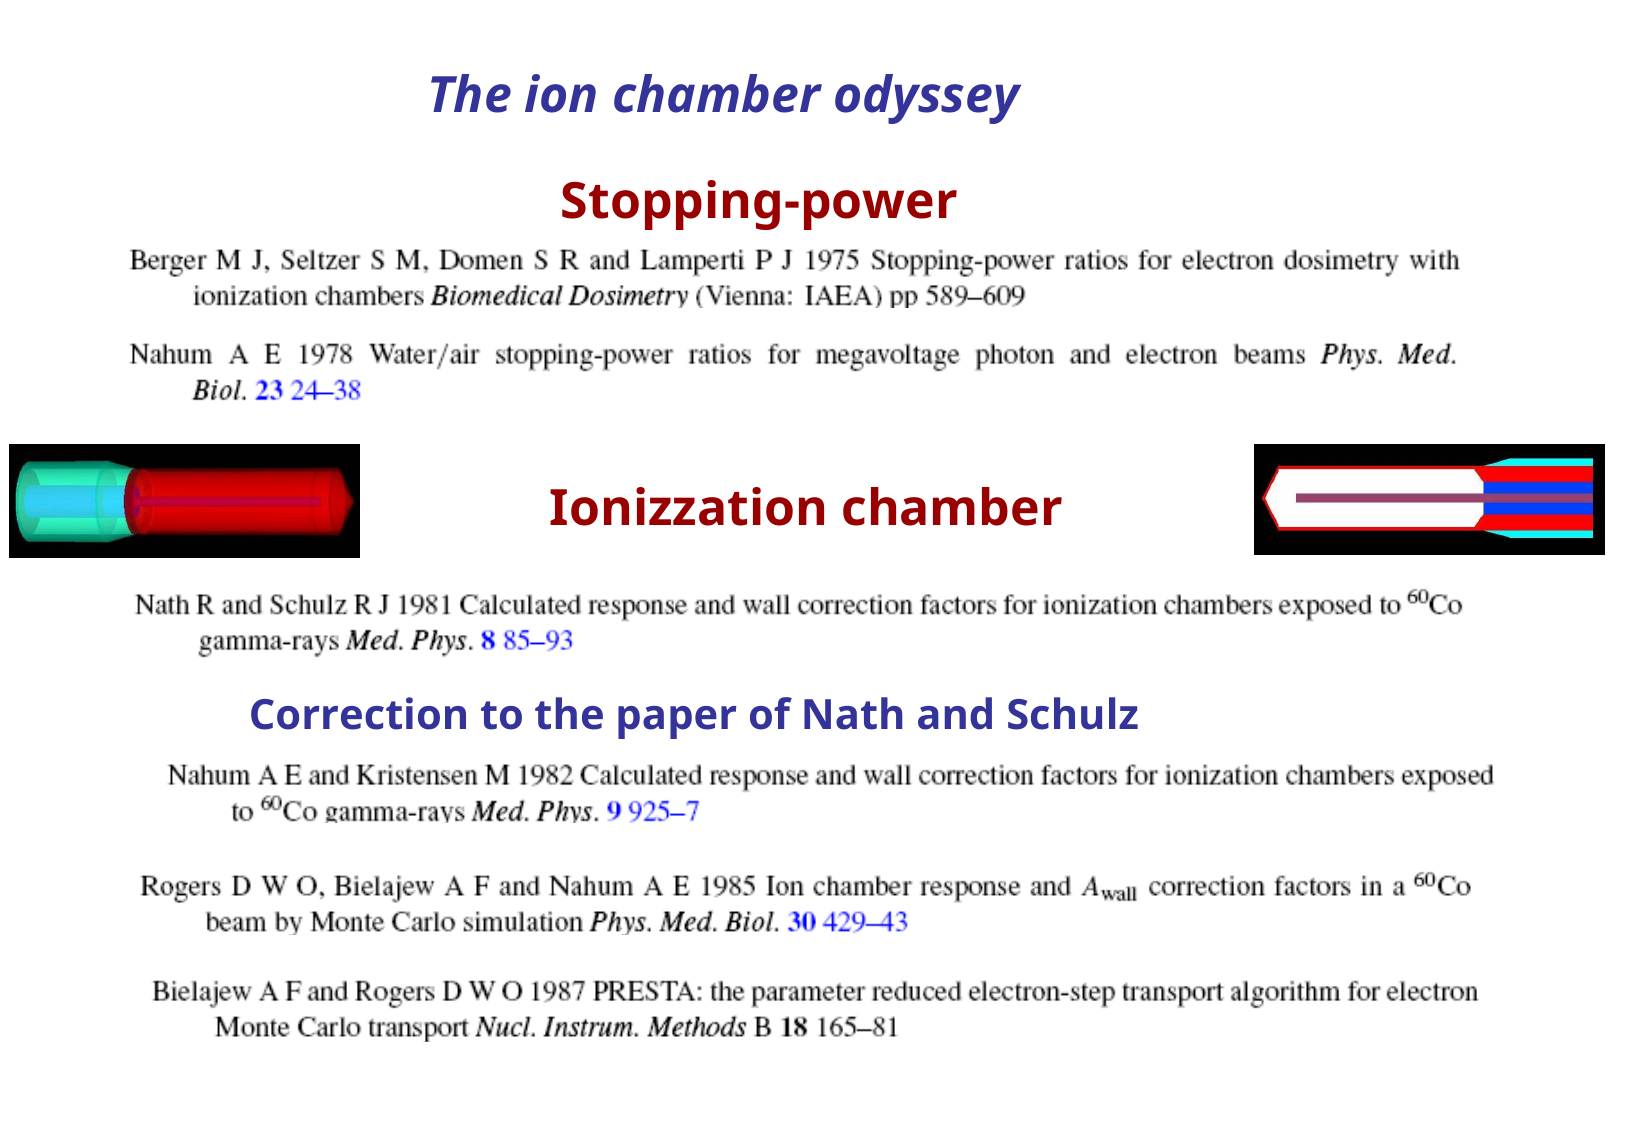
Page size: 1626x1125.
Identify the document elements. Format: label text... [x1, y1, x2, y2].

text_box Ionizzation chamber [360, 467, 1254, 544]
picture [115, 586, 1480, 658]
picture [116, 976, 1509, 1042]
text_box Stopping-power [375, 160, 1144, 237]
picture [127, 869, 1485, 935]
text_box The ion chamber odyssey [412, 54, 1035, 131]
picture [1254, 444, 1605, 555]
picture [119, 757, 1506, 823]
picture [115, 243, 1495, 308]
text_box Correction to the paper of Nath and Schulz [234, 680, 1274, 747]
picture [115, 338, 1473, 409]
picture [9, 444, 360, 558]
